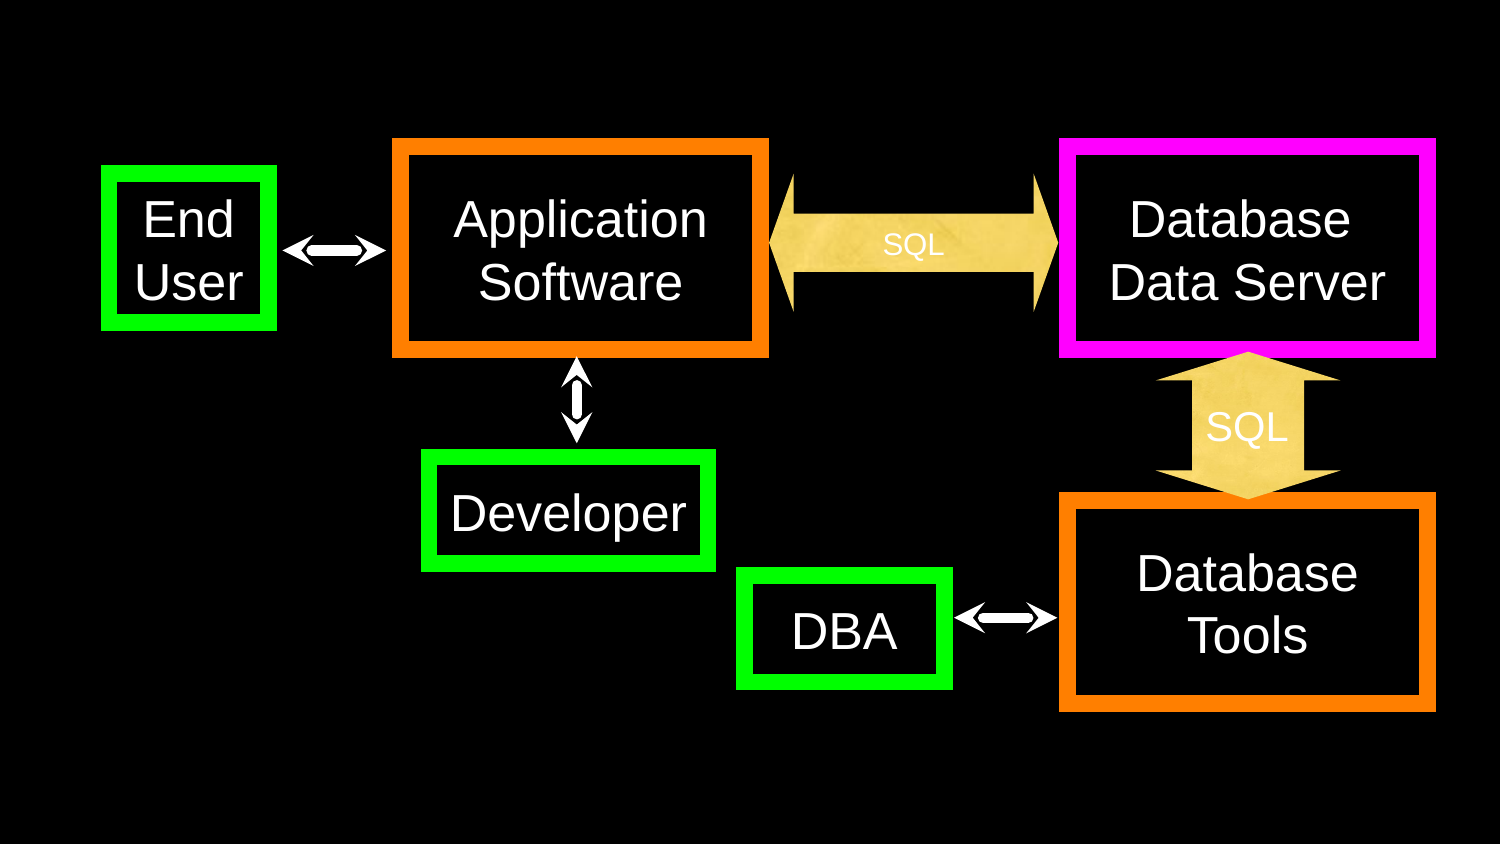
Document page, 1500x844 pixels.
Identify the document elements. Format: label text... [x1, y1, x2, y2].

text_box DBA [744, 575, 945, 683]
text_box Database Tools [1067, 500, 1428, 704]
text_box Application Software [400, 146, 761, 350]
text_box Developer [428, 457, 708, 564]
text_box End User [109, 173, 269, 323]
text_box SQL [769, 173, 1059, 312]
text_box SQL [1204, 396, 1290, 454]
text_box Database Data Server [1067, 146, 1428, 350]
text_box [1155, 351, 1341, 500]
